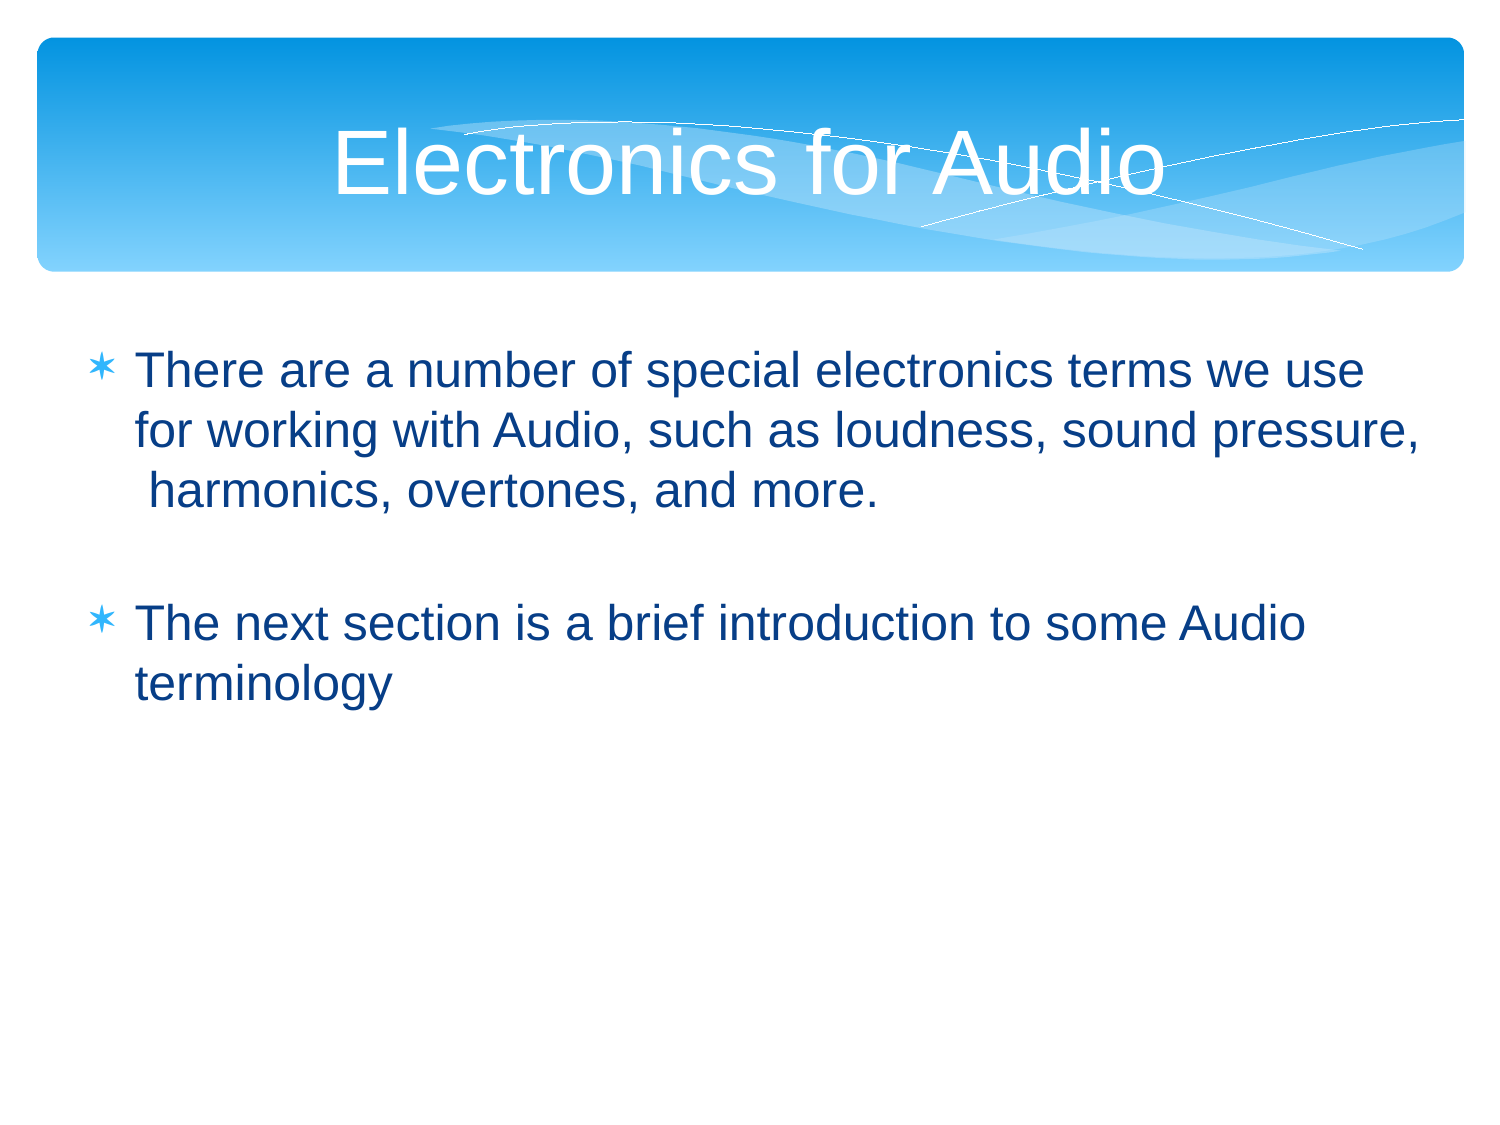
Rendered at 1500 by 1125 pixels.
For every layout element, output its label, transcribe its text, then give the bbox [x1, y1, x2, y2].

title Electronics for Audio [75, 55, 1426, 261]
list There are a number of special electronics terms we use for working with Audio, such as loudness, sound pressure, harmonics, overtones, and more. The next section is a brief introduction to some Audio terminology [75, 329, 1441, 1005]
